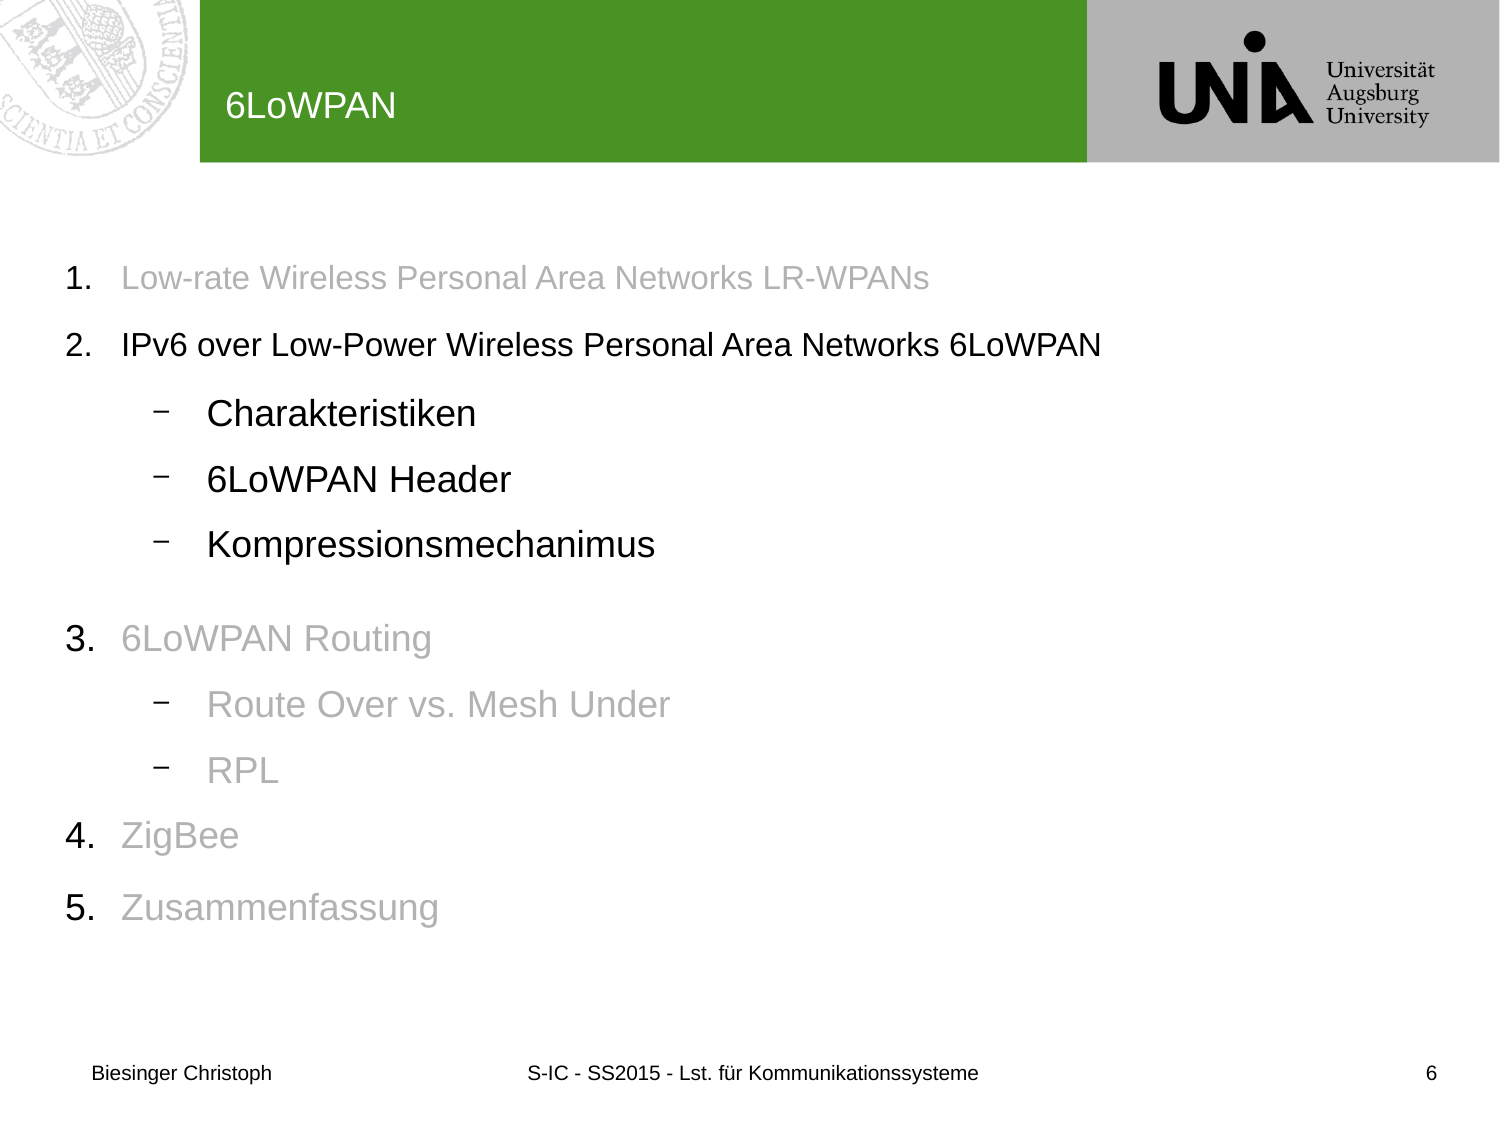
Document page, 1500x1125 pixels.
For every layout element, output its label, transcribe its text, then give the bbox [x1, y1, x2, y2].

footer S-IC - SS2015 - Lst. für Kommunikationssysteme [512, 1035, 1123, 1110]
slide_number <Nummer> [1175, 1035, 1452, 1110]
list Low-rate Wireless Personal Area Networks LR-WPANs IPv6 over Low-Power Wireless Personal Area Networks 6LoWPAN Charakteristiken 6LoWPAN Header Kompressionsmechanimus 6LoWPAN Routing Route Over vs. Mesh Under RPL ZigBee Zusammenfassung [64, 255, 1415, 998]
title 6LoWPAN [225, 50, 1088, 163]
picture [0, 0, 188, 156]
picture [1122, 12, 1488, 271]
slide_number Biesinger Christoph [76, 1035, 389, 1110]
